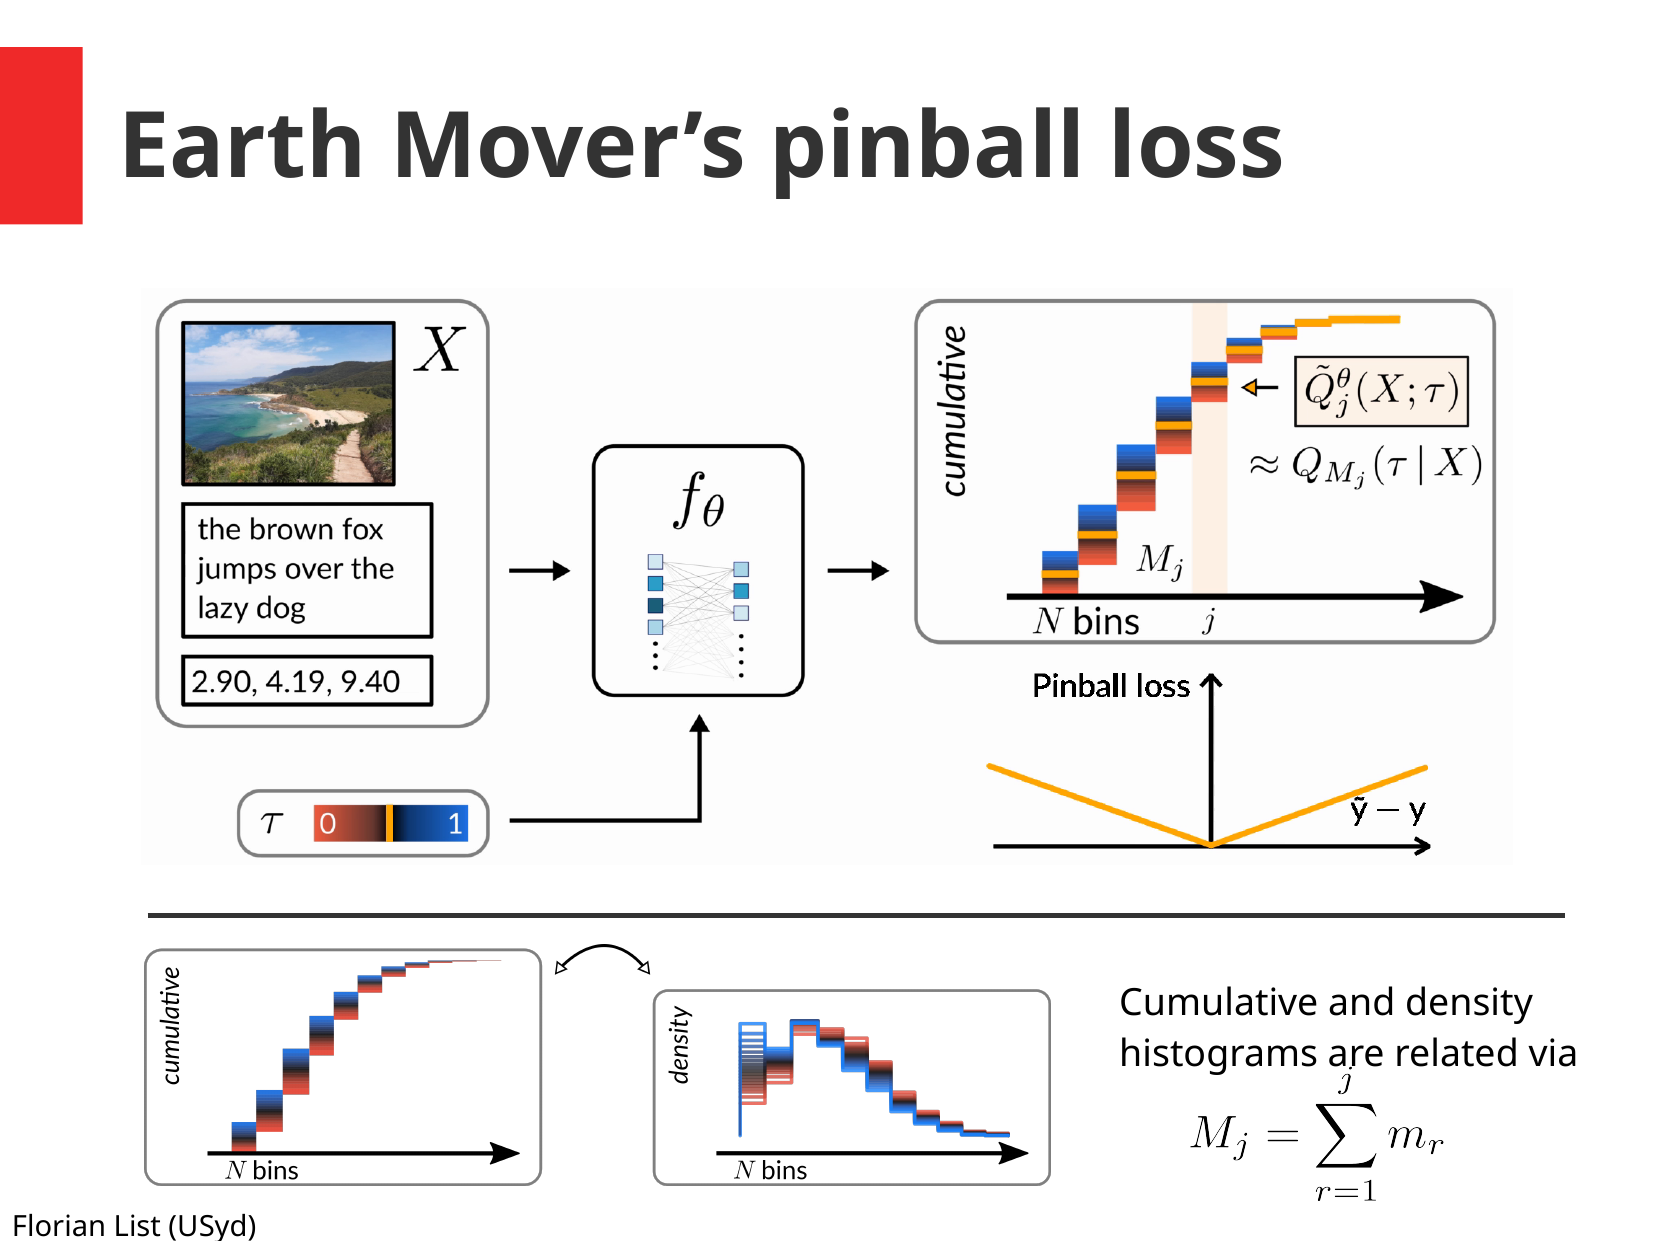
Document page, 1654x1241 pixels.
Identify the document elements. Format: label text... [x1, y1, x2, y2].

text_box [140, 265, 1514, 866]
picture [1190, 1065, 1445, 1201]
text_box Cumulative and density histograms are related via [1104, 968, 1607, 1096]
title Earth Mover’s pinball loss [118, 38, 1571, 246]
picture [144, 944, 1051, 1186]
